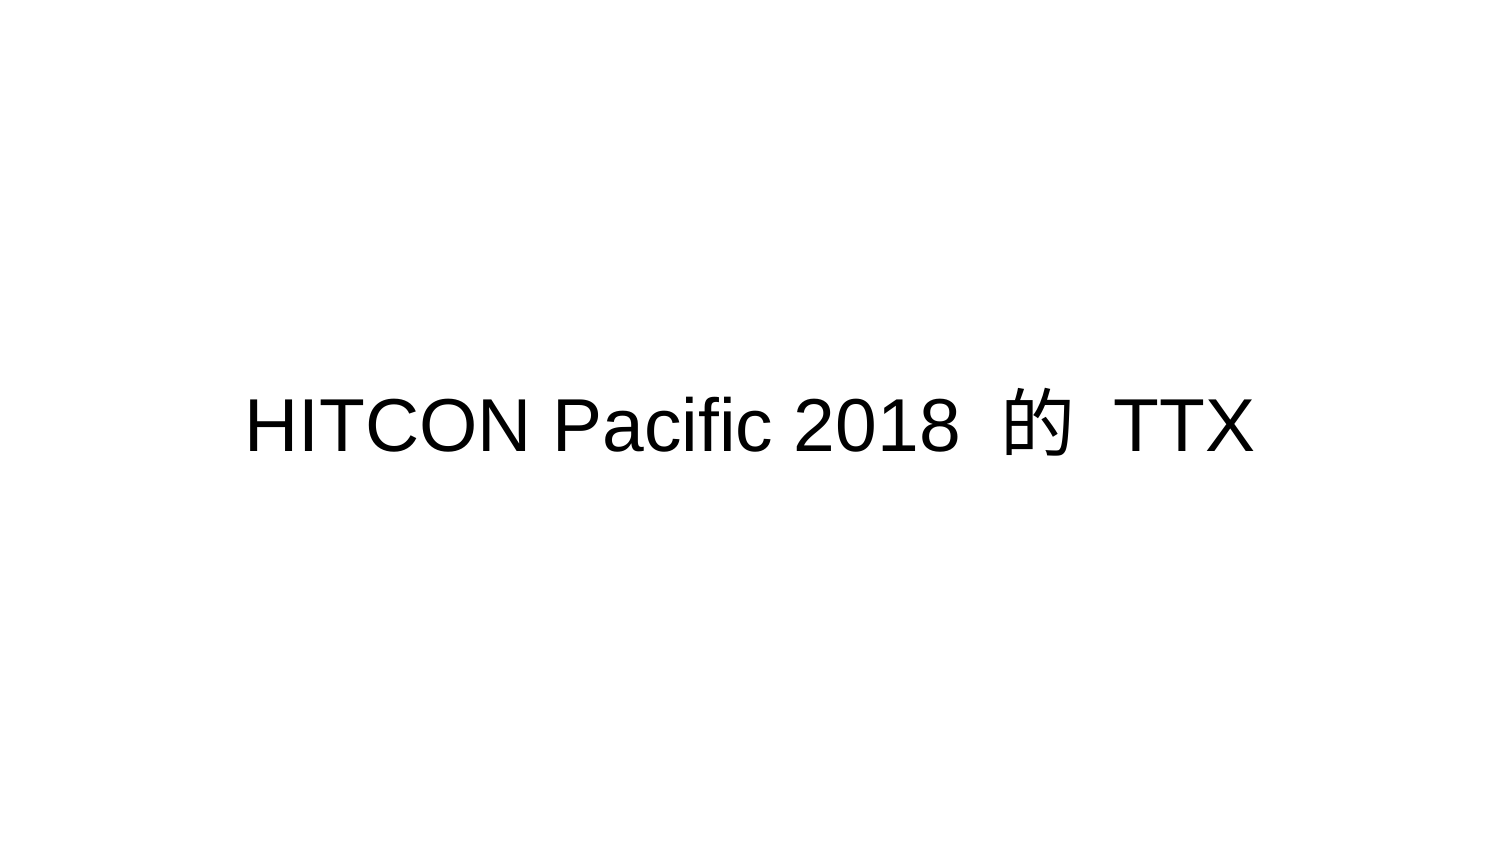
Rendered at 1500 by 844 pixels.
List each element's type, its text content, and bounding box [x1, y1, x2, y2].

title HITCON Pacific 2018 的 TTX [51, 352, 1449, 491]
